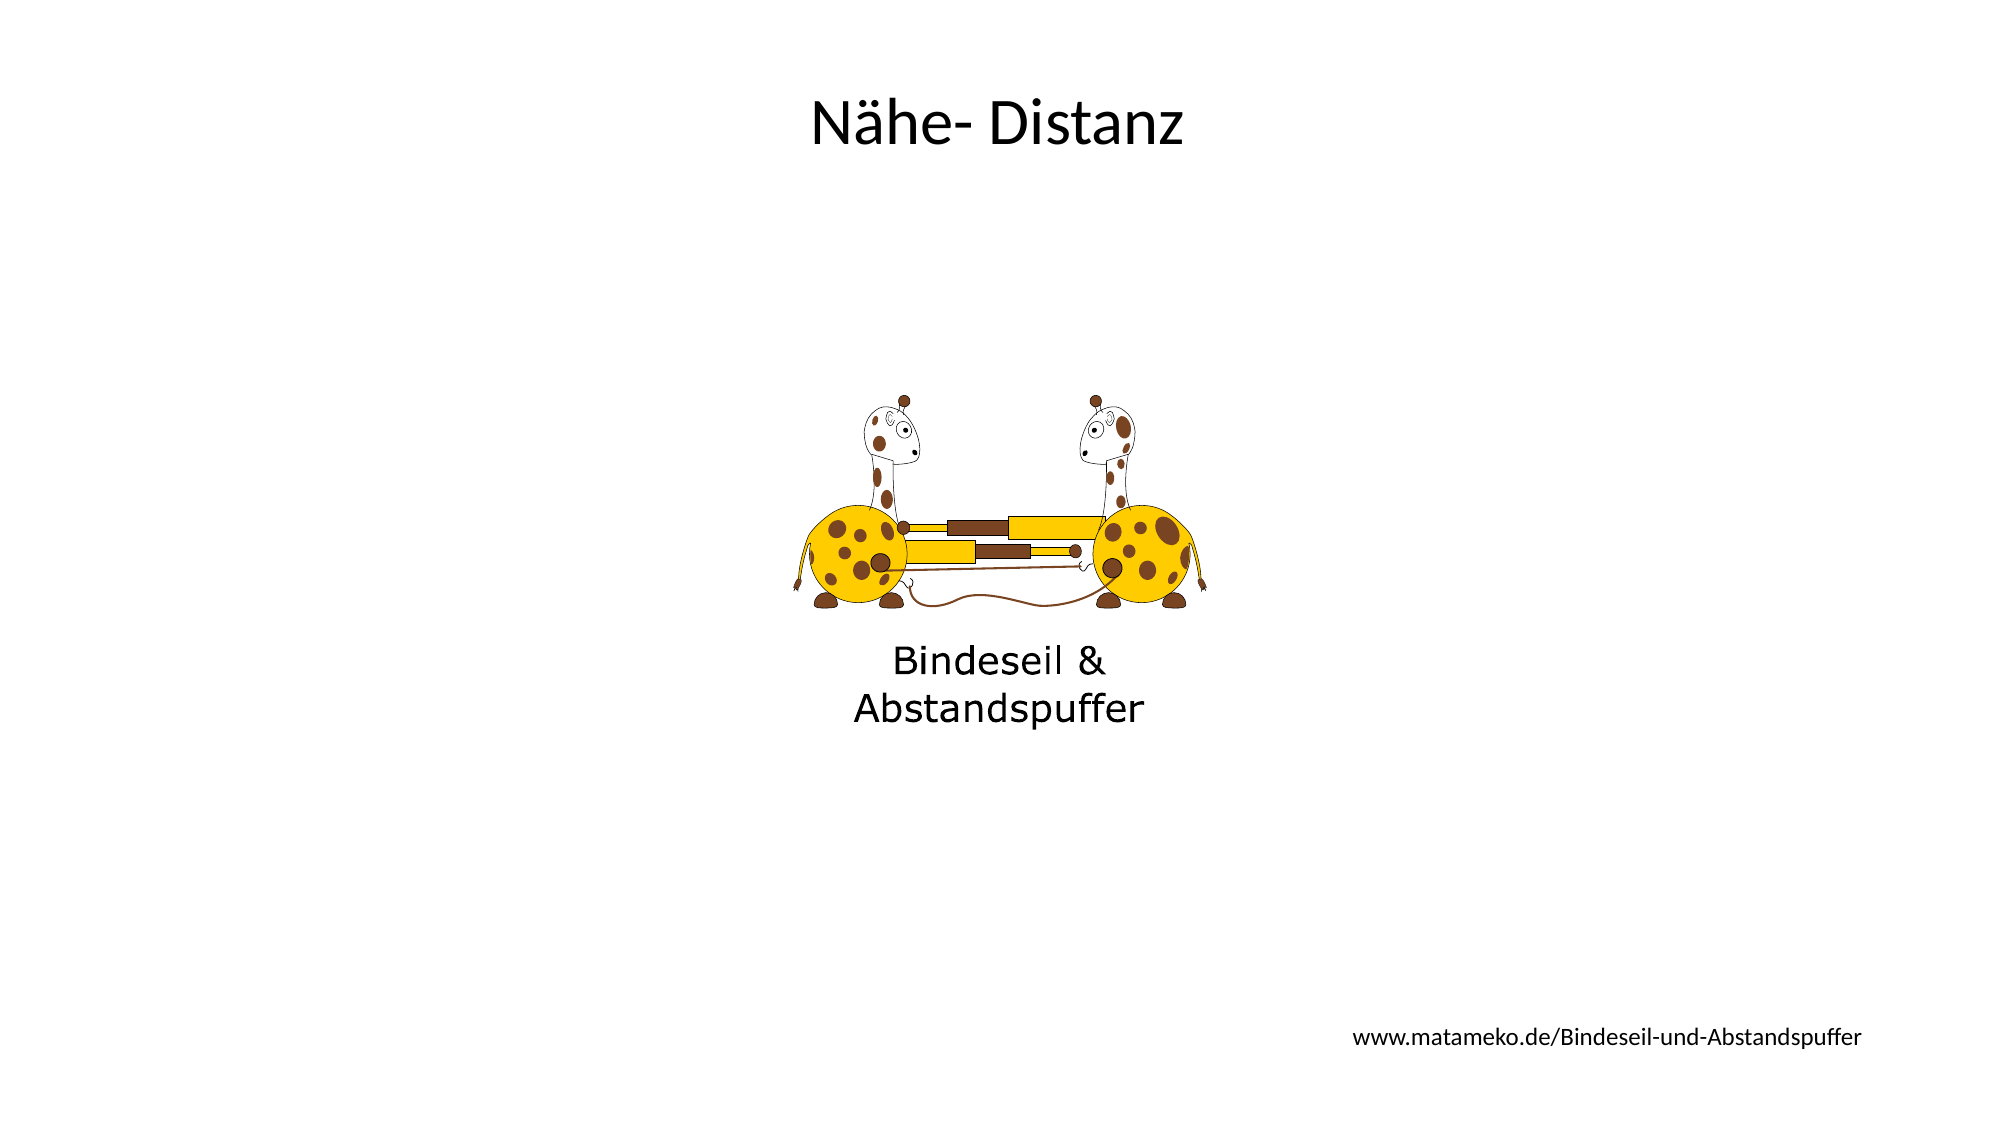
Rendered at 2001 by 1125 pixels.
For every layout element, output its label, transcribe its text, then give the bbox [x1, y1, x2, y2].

text_box [965, 700, 983, 722]
text_box [872, 415, 879, 426]
text_box [898, 395, 910, 407]
text_box [1106, 471, 1115, 485]
text_box [905, 700, 923, 723]
text_box [1090, 395, 1102, 407]
text_box [1130, 701, 1145, 722]
text_box [1078, 692, 1093, 722]
text_box [1117, 458, 1125, 470]
text_box [873, 435, 886, 452]
text_box [873, 467, 882, 487]
text_box [1032, 700, 1052, 730]
text_box [912, 449, 918, 456]
text_box Nähe- Distanz [795, 70, 1205, 167]
text_box [1022, 652, 1041, 675]
text_box [896, 421, 912, 439]
text_box [1088, 421, 1104, 439]
text_box www.matameko.de/Bindeseil-und-Abstandspuffer [1338, 1013, 1878, 1058]
text_box [1106, 700, 1126, 723]
text_box [940, 700, 959, 723]
text_box [1092, 692, 1106, 722]
text_box [1122, 443, 1131, 454]
text_box [880, 489, 893, 509]
text_box [987, 692, 1006, 723]
text_box [1056, 701, 1074, 723]
text_box [1079, 645, 1107, 675]
text_box [882, 692, 902, 723]
text_box [1011, 700, 1028, 723]
text_box [924, 694, 938, 723]
text_box [955, 645, 974, 675]
text_box [1115, 416, 1132, 439]
text_box [895, 646, 918, 675]
text_box [978, 652, 998, 675]
text_box [793, 495, 1207, 609]
text_box [932, 652, 950, 675]
text_box [1002, 652, 1019, 675]
text_box [1046, 653, 1050, 675]
text_box [921, 653, 926, 675]
text_box [853, 694, 880, 722]
